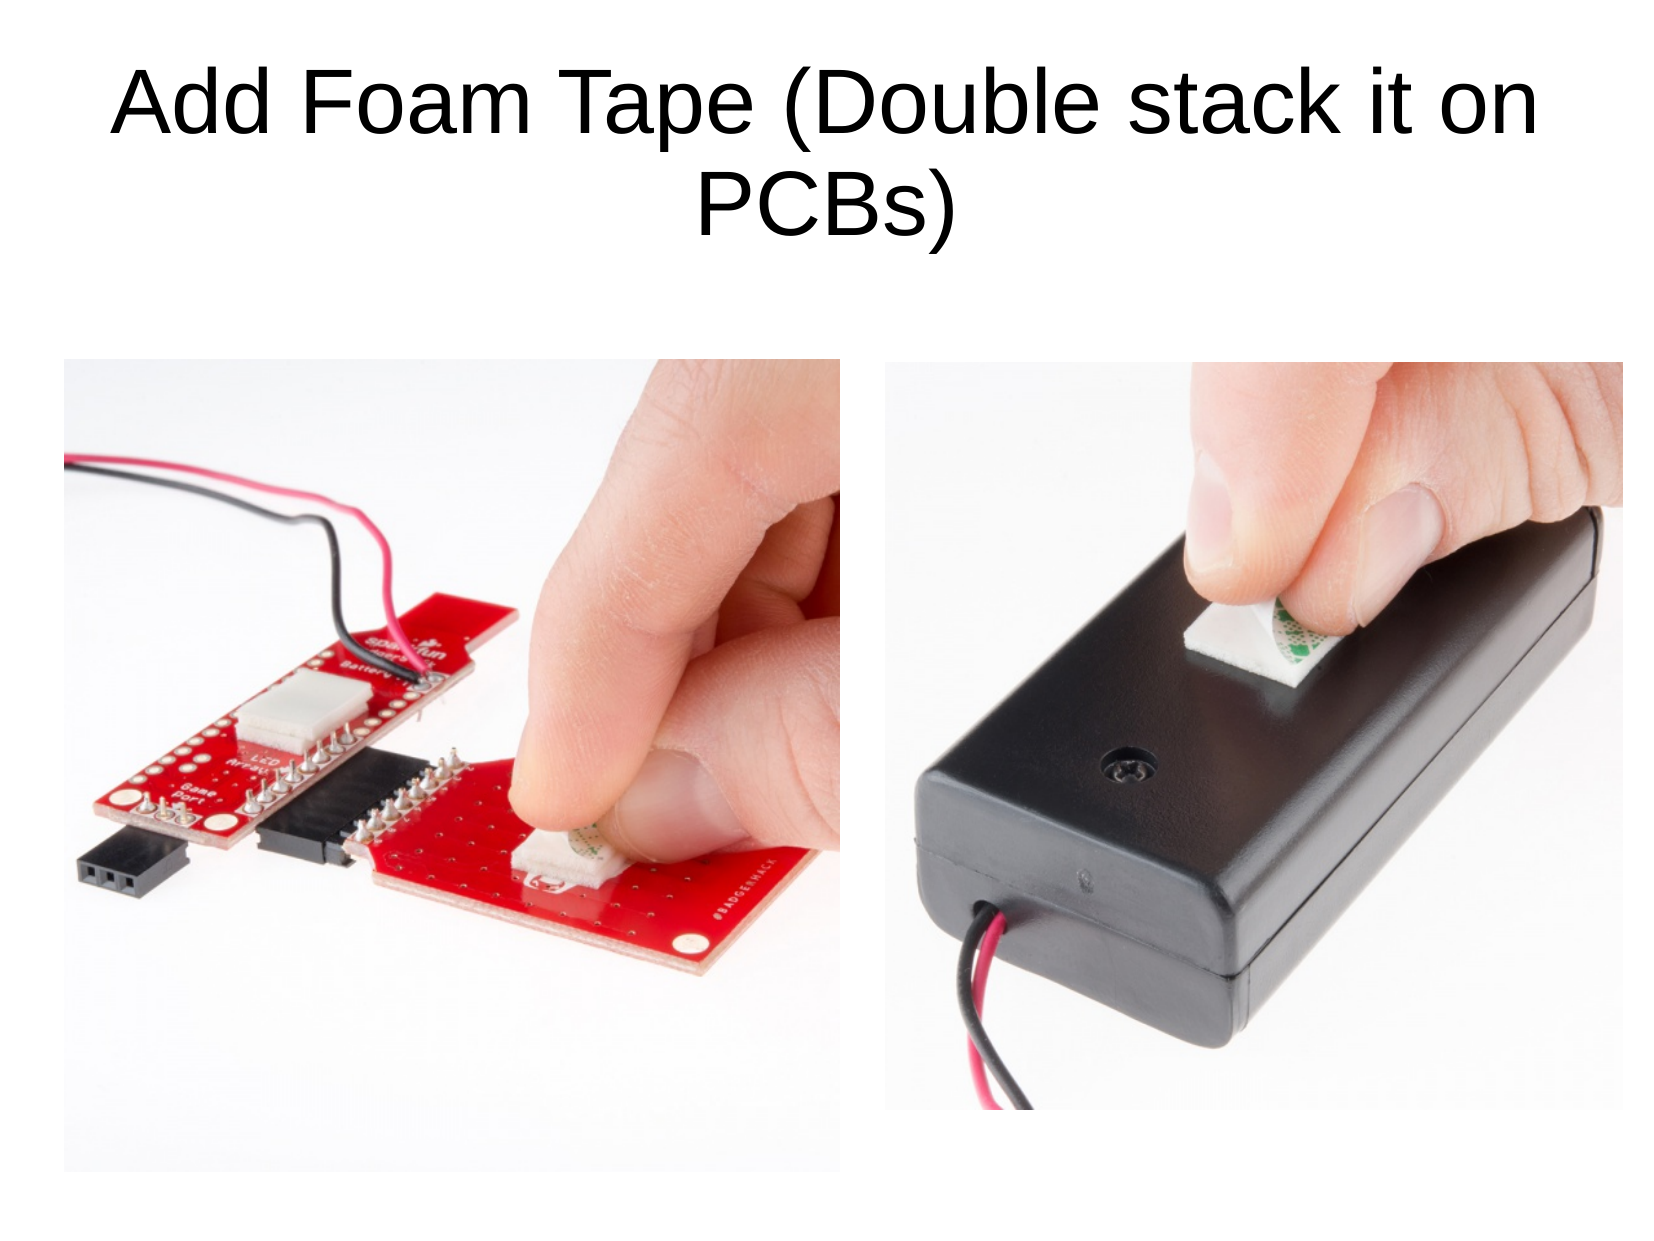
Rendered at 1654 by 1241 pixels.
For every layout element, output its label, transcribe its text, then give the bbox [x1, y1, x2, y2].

picture [64, 359, 841, 1172]
title Add Foam Tape (Double stack it on PCBs) [82, 49, 1571, 257]
picture [885, 362, 1623, 1111]
